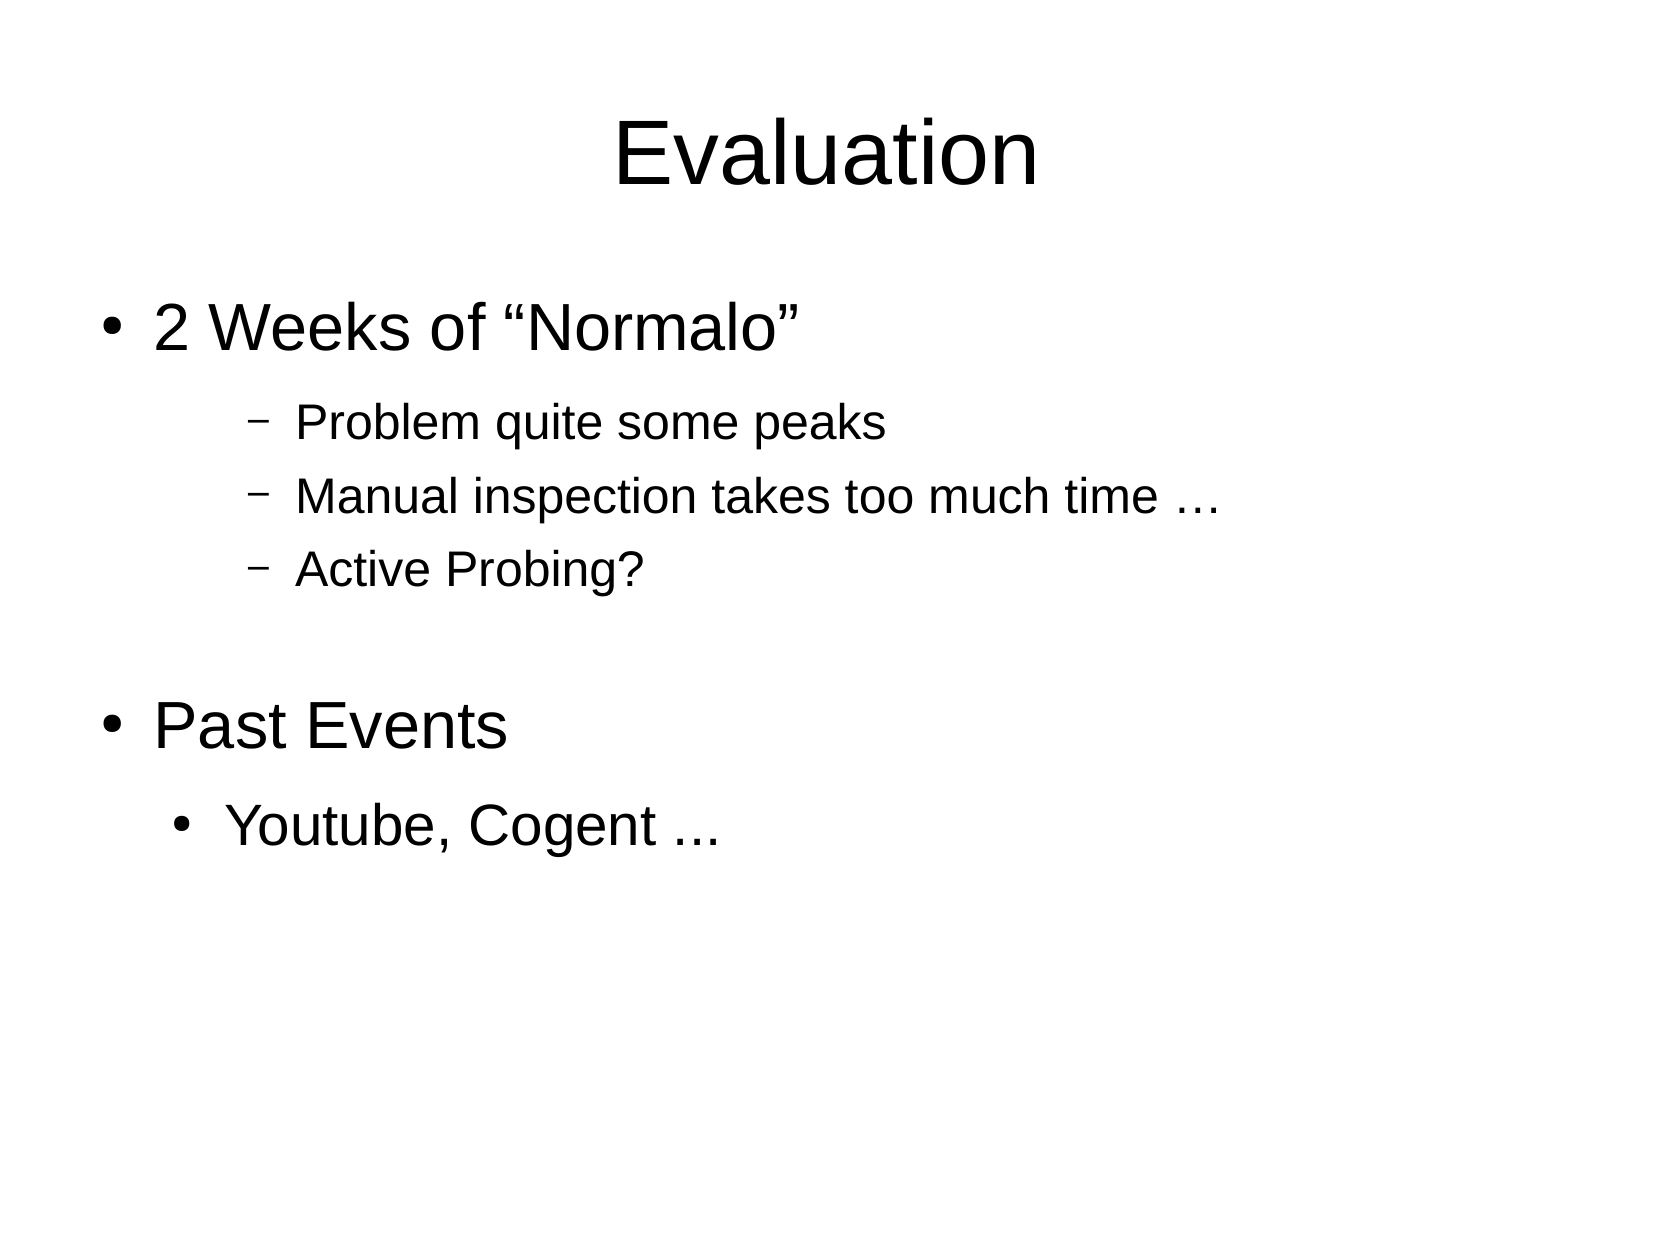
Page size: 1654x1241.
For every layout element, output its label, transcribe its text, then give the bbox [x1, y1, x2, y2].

title Evaluation [82, 56, 1571, 250]
list 2 Weeks of “Normalo” Problem quite some peaks Manual inspection takes too much time … Active Probing? Past Events Youtube, Cogent ... [82, 290, 1571, 1109]
